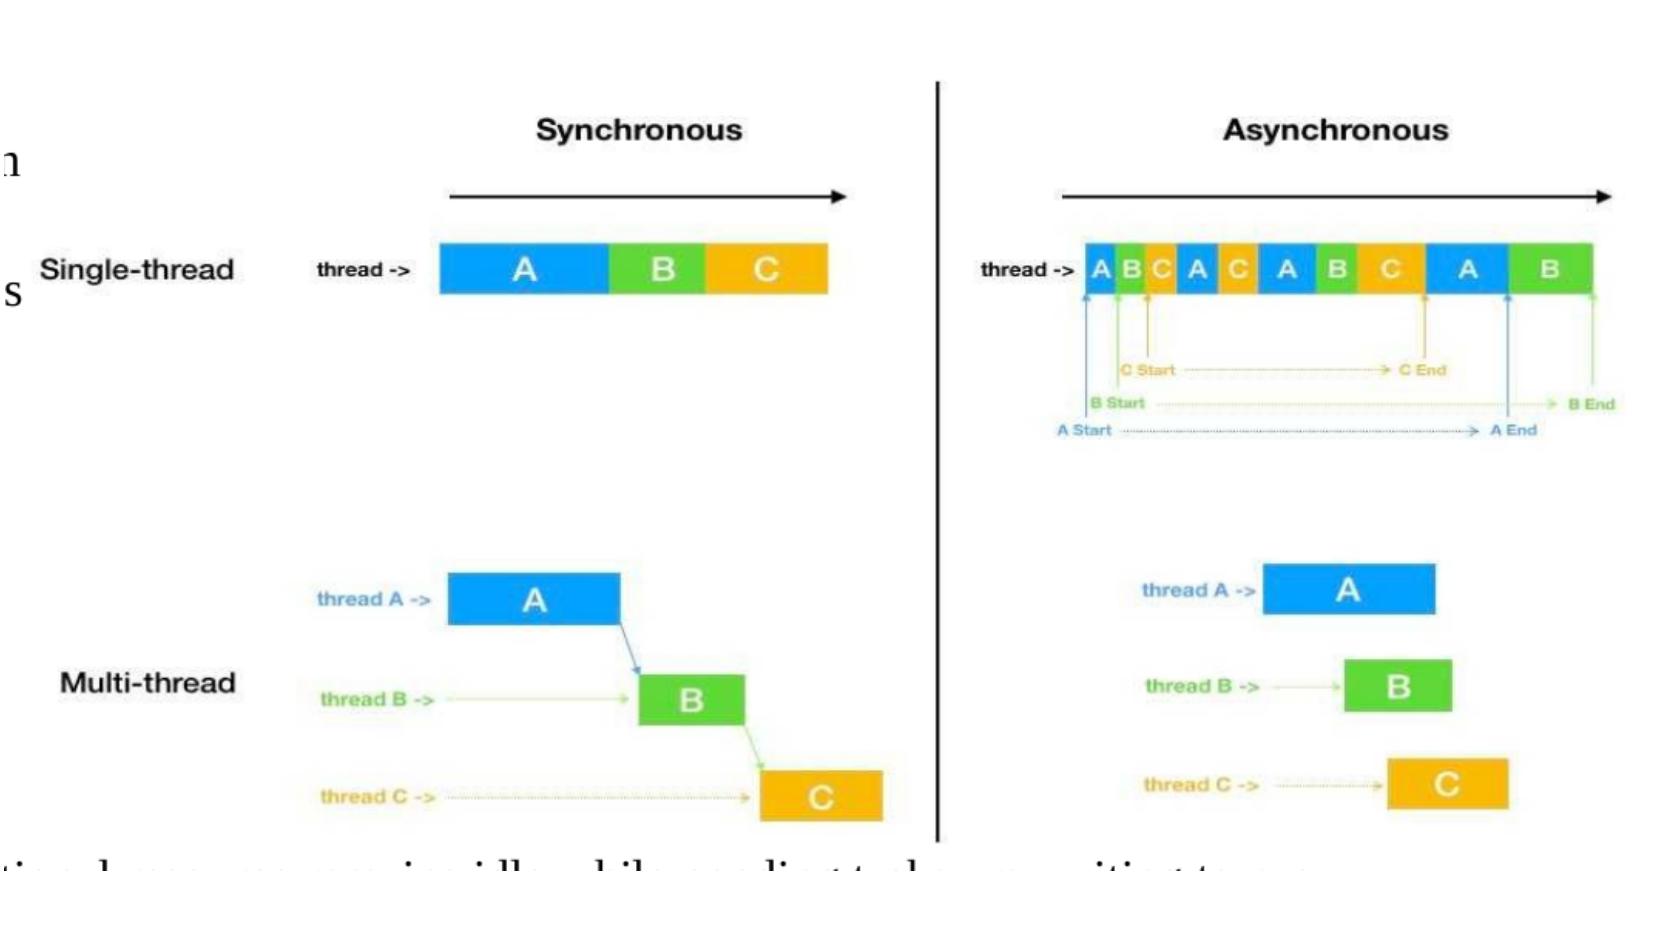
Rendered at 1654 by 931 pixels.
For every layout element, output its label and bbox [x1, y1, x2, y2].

picture [4, 62, 1654, 871]
